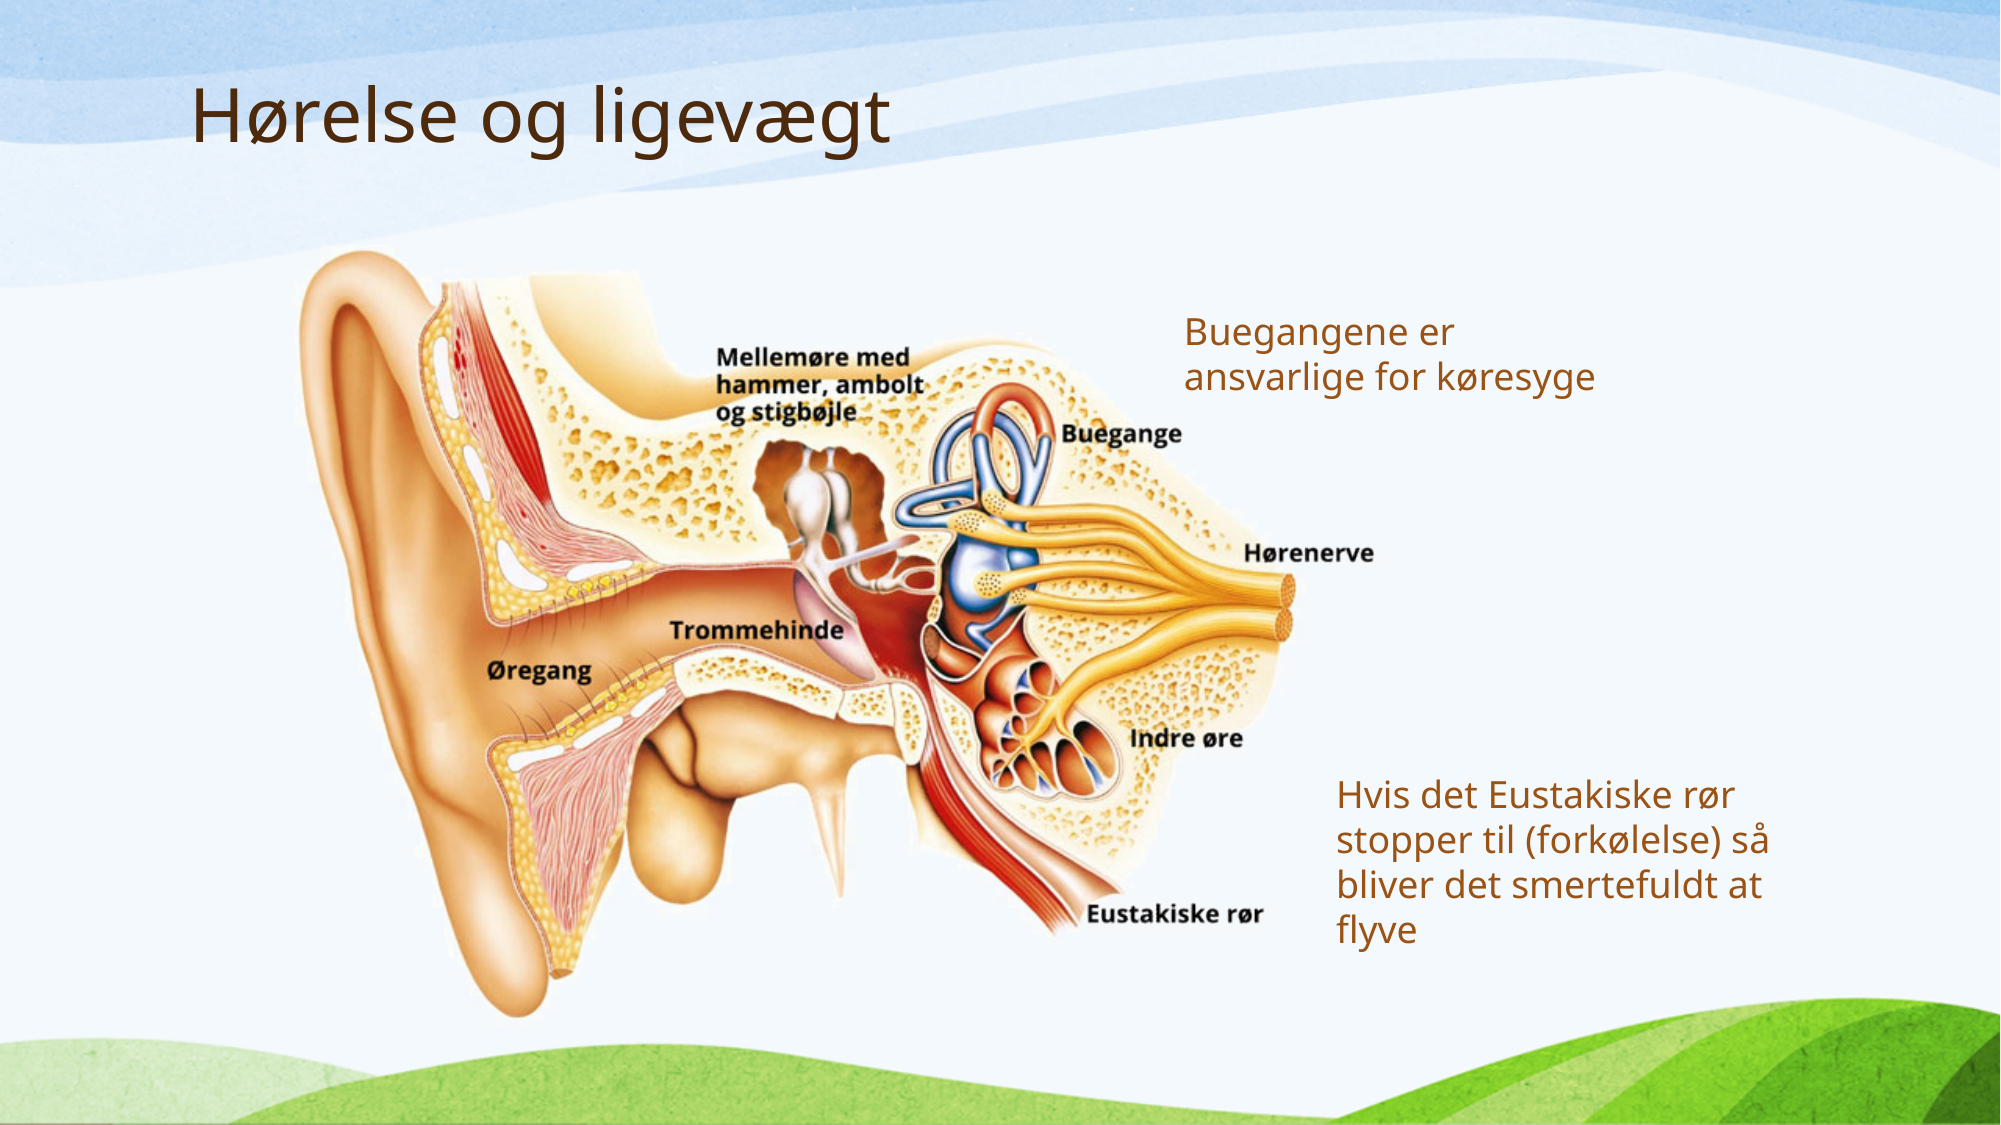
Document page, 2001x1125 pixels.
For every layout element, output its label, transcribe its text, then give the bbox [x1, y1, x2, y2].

text_box Hvis det Eustakiske rør stopper til (forkølelse) så bliver det smertefuldt at flyve [1321, 763, 1801, 959]
title Hørelse og ligevægt [174, 50, 1825, 167]
text_box Buegangene er ansvarlige for køresyge [1169, 301, 1639, 406]
picture [0, 0, 2001, 1125]
